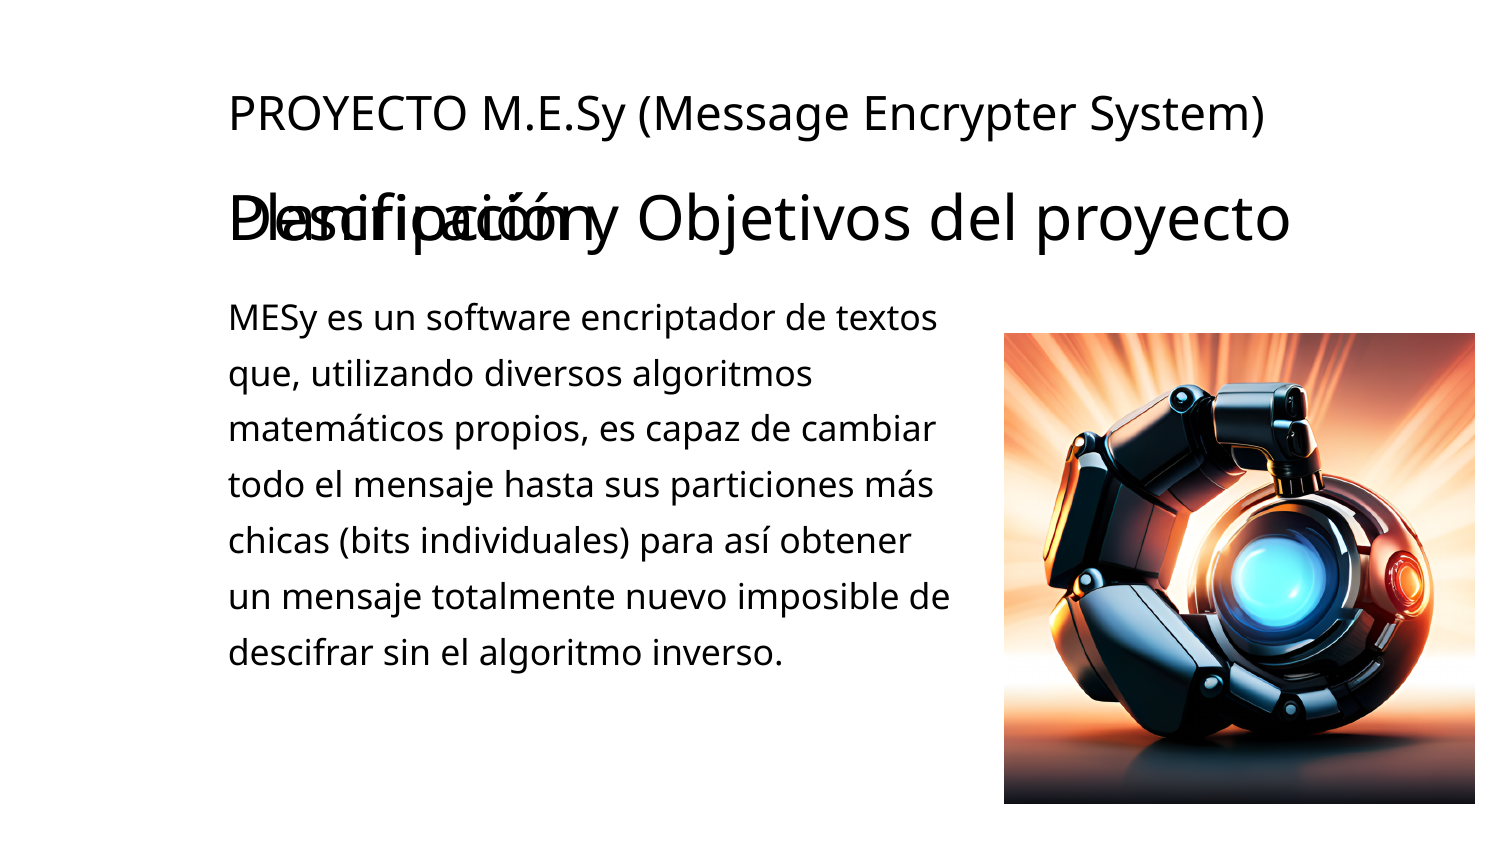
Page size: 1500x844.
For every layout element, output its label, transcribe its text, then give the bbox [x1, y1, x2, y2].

title Planificación [212, 158, 1368, 309]
picture [1004, 333, 1475, 804]
list MESy es un software encriptador de textos que, utilizando diversos algoritmos matemáticos propios, es capaz de cambiar todo el mensaje hasta sus particiones más chicas (bits individuales) para así obtener un mensaje totalmente nuevo imposible de descifrar sin el algoritmo inverso. [212, 309, 980, 697]
title PROYECTO M.E.Sy (Message Encrypter System) [212, 64, 1368, 158]
